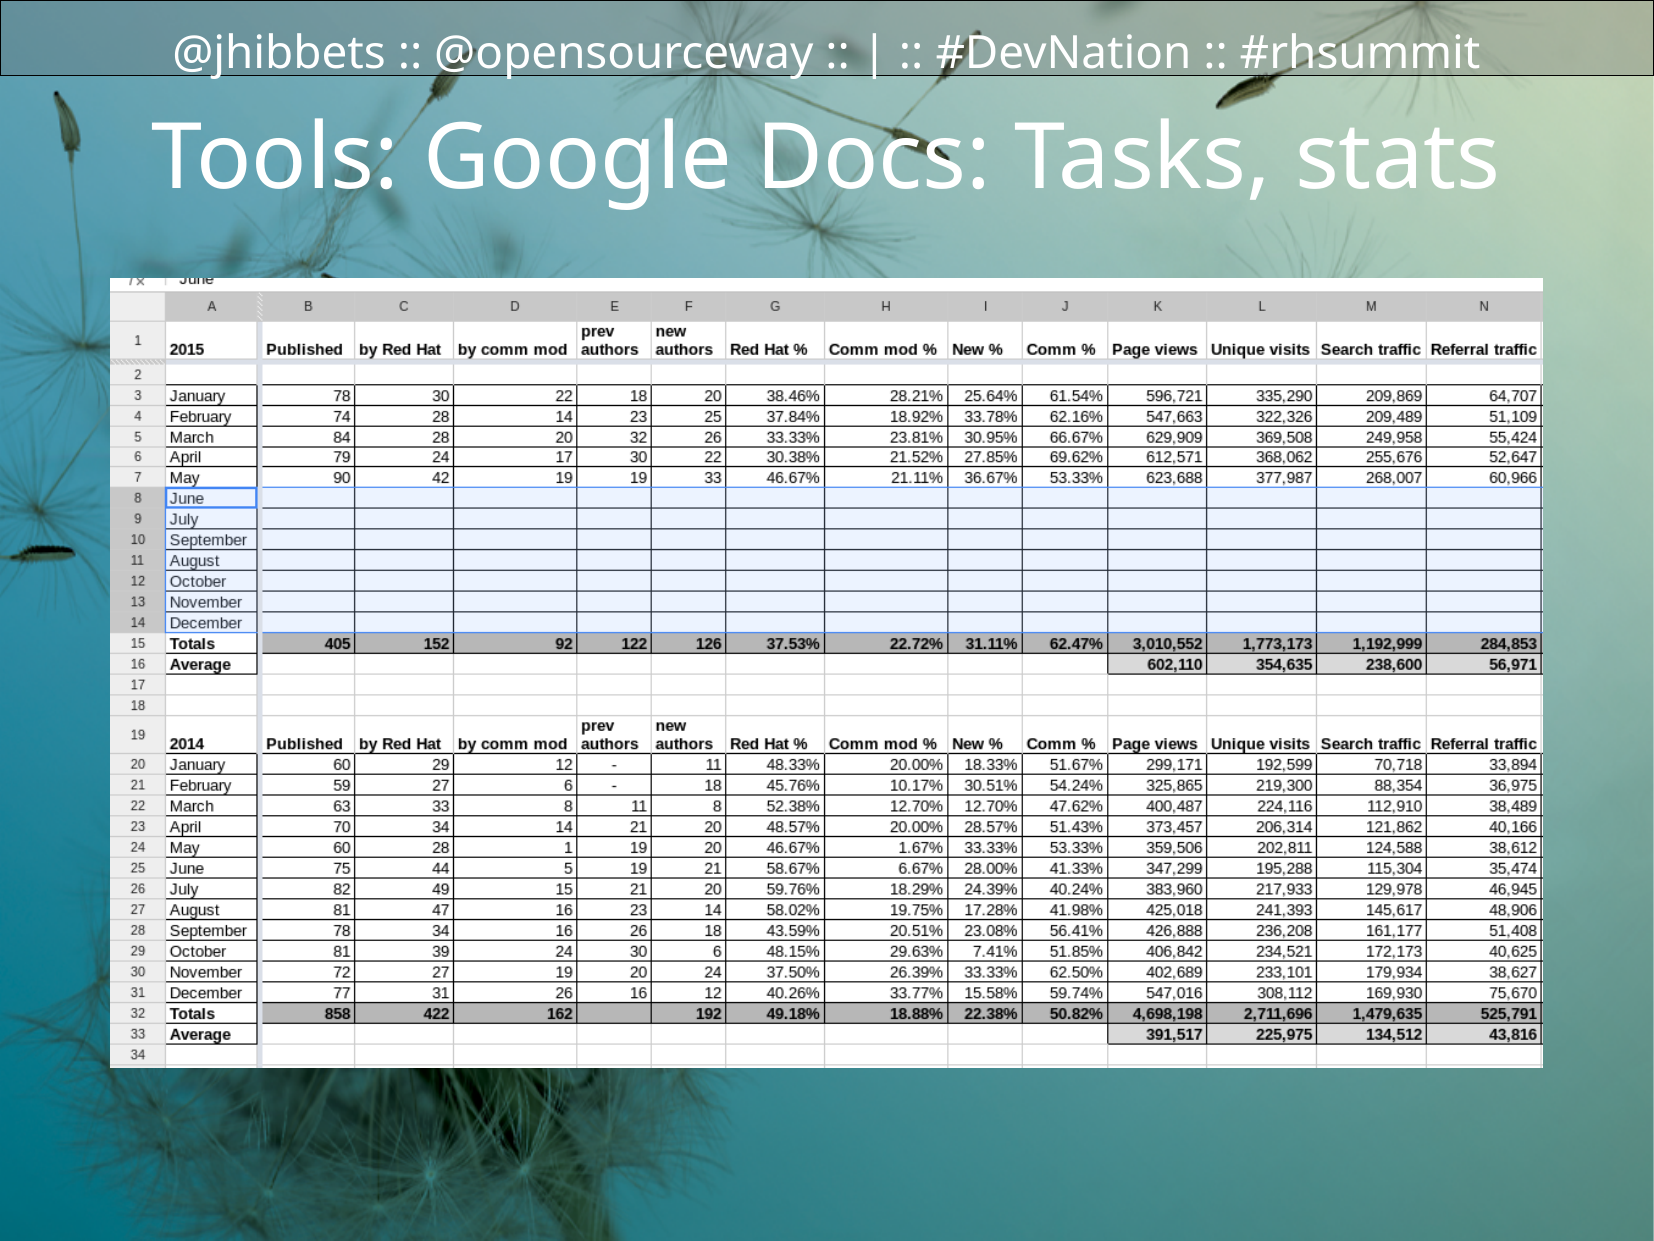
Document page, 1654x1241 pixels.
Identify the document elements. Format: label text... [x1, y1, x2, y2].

picture [0, 76, 1654, 1241]
title Tools: Google Docs: Tasks, stats [82, 49, 1571, 257]
